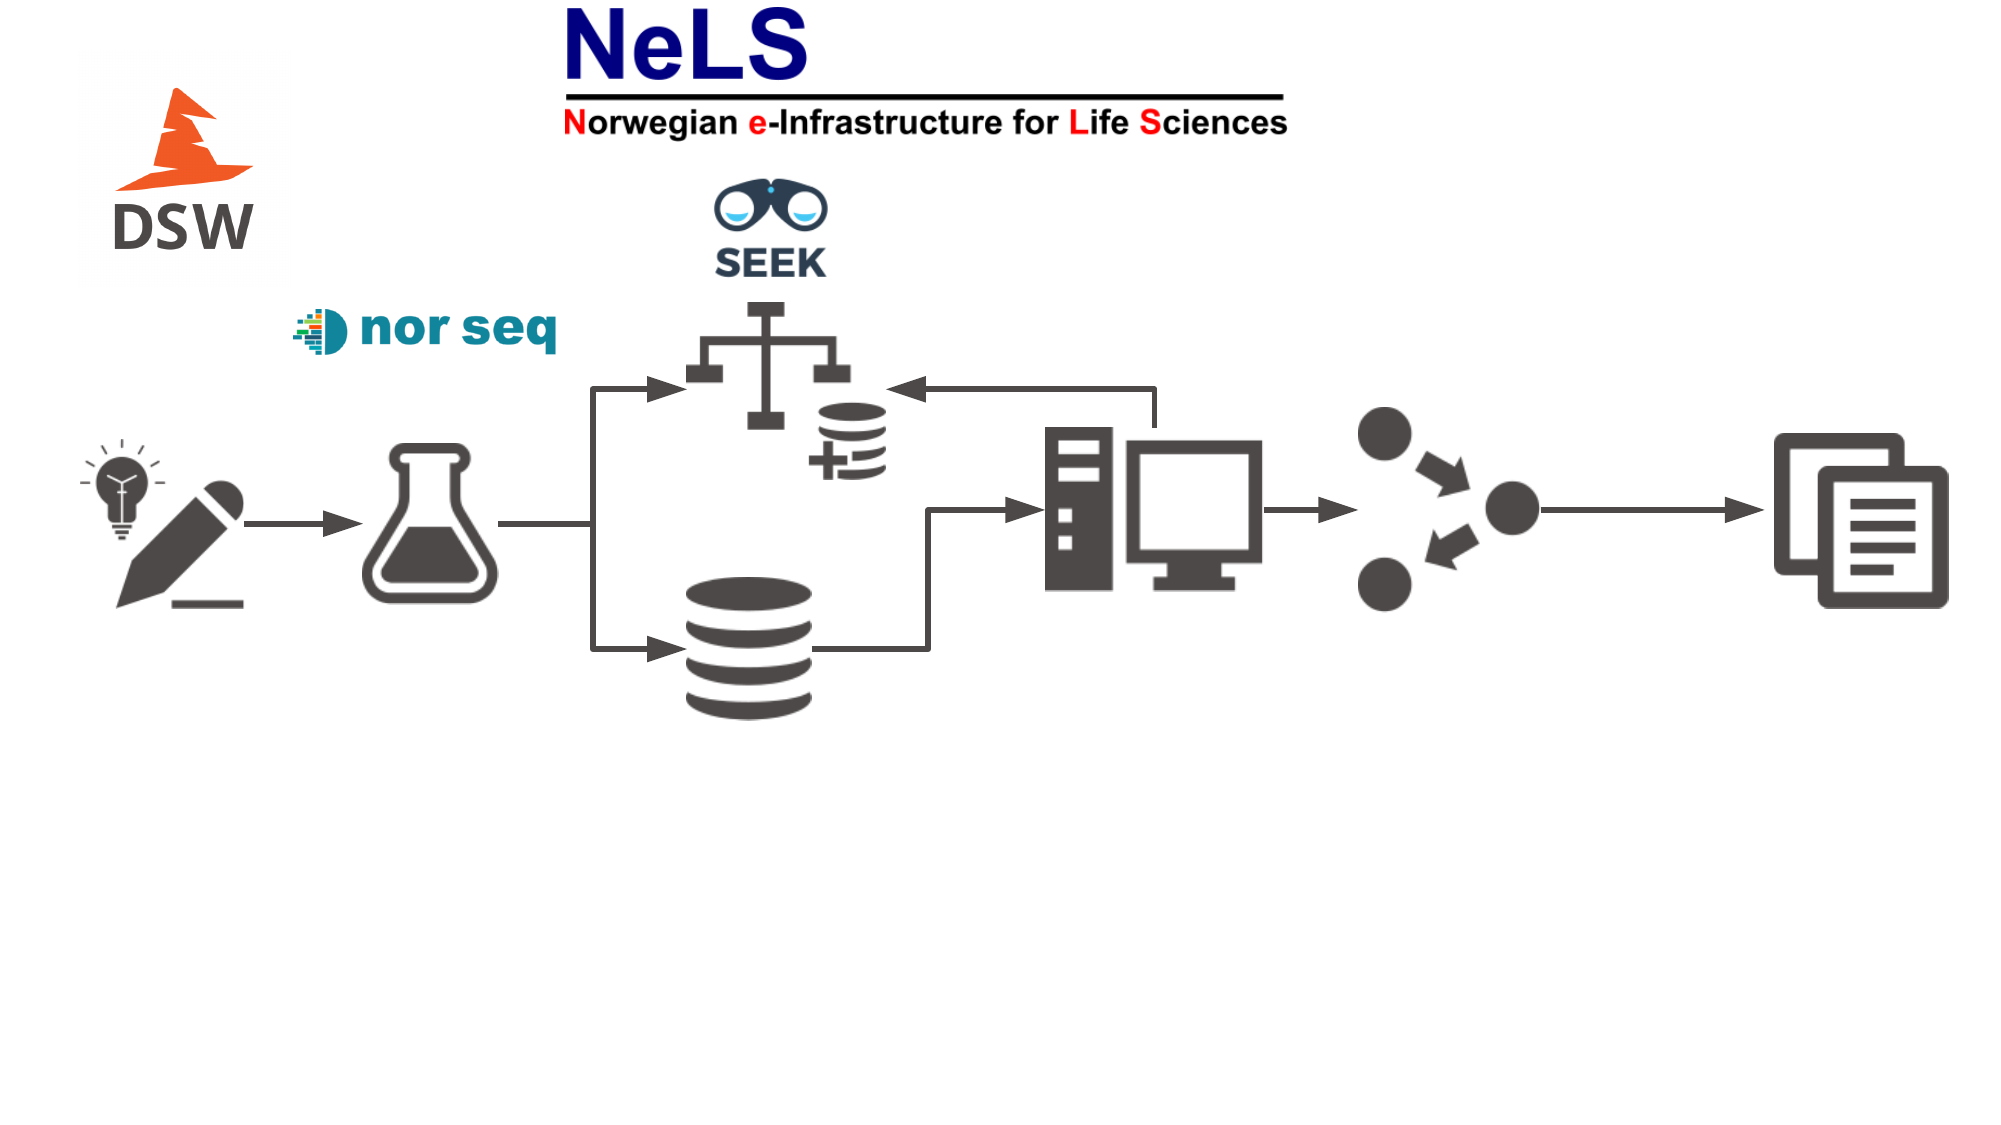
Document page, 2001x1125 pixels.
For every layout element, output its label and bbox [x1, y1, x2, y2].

picture [1045, 427, 1264, 593]
picture [293, 309, 556, 355]
picture [686, 577, 812, 721]
picture [77, 50, 291, 287]
picture [362, 443, 499, 605]
picture [1774, 433, 1949, 609]
picture [565, 7, 1288, 142]
picture [80, 439, 245, 609]
picture [1358, 407, 1541, 613]
picture [686, 156, 886, 480]
